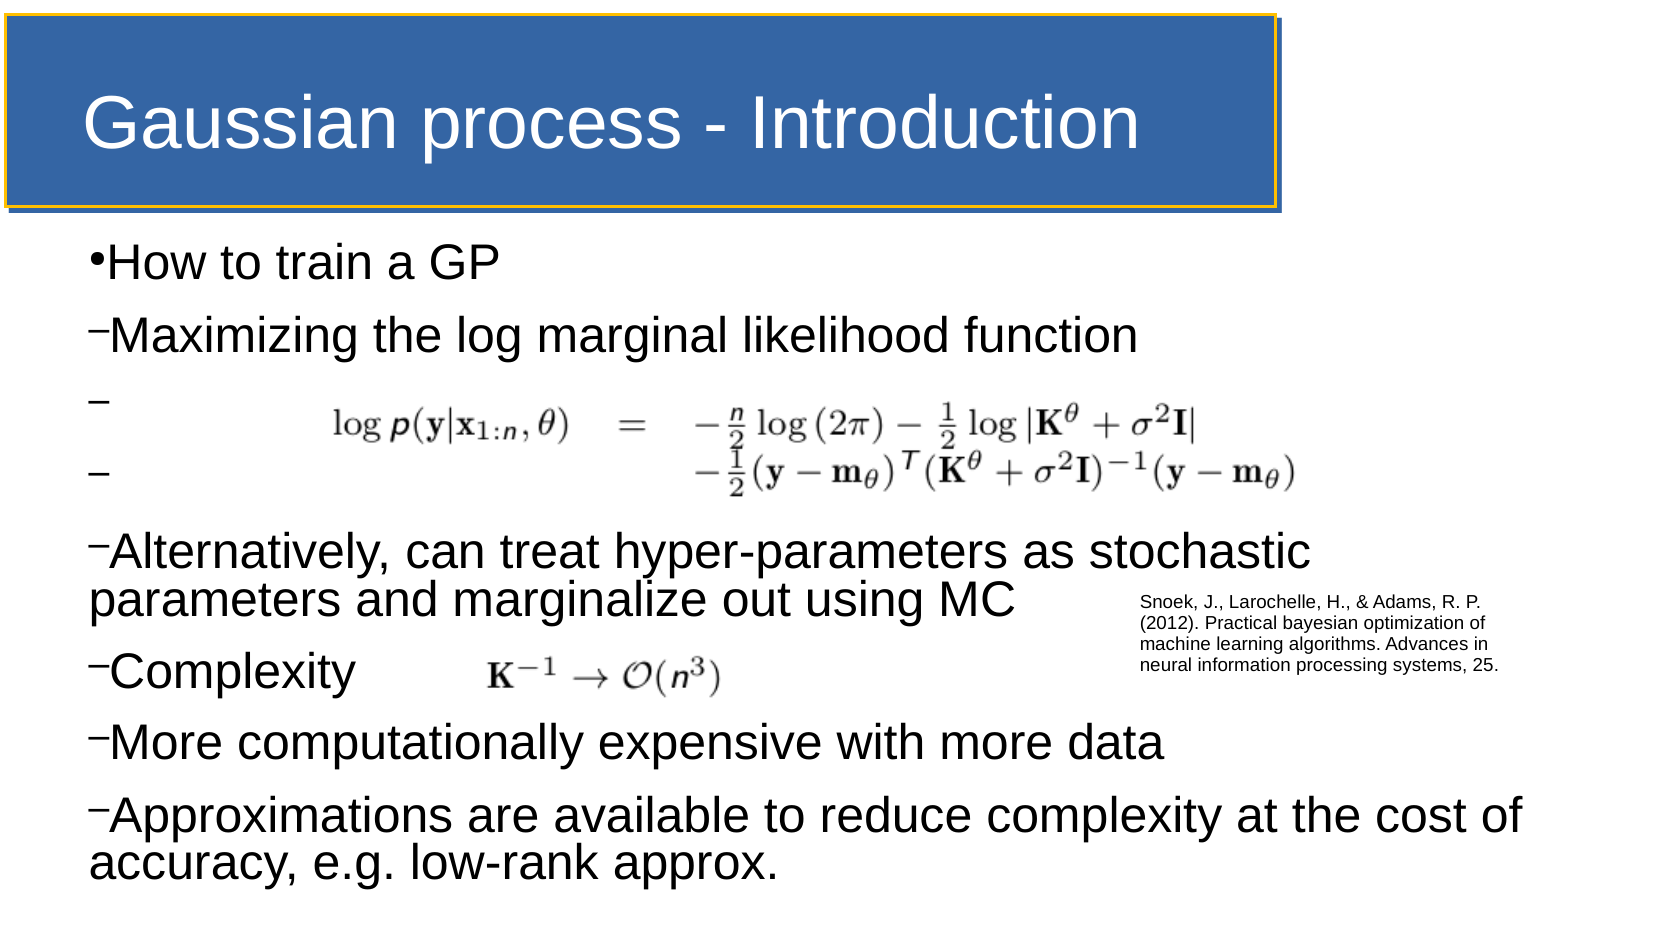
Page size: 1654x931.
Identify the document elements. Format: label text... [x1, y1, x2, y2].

picture [482, 650, 727, 707]
text_box Snoek, J., Larochelle, H., & Adams, R. P. (2012). Practical bayesian optimization of machine learning algorithms. Advances in neural information processing systems, 25. [1125, 584, 1538, 684]
title Gaussian process - Introduction [82, 44, 1235, 192]
picture [320, 397, 1303, 506]
list How to train a GP Maximizing the log marginal likelihood function Alternatively, can treat hyper-parameters as stochastic parameters and marginalize out using MC Complexity More computationally expensive with more data Approximations are available to reduce complexity at the cost of accuracy, e.g. low-rank approx. [88, 236, 1565, 901]
